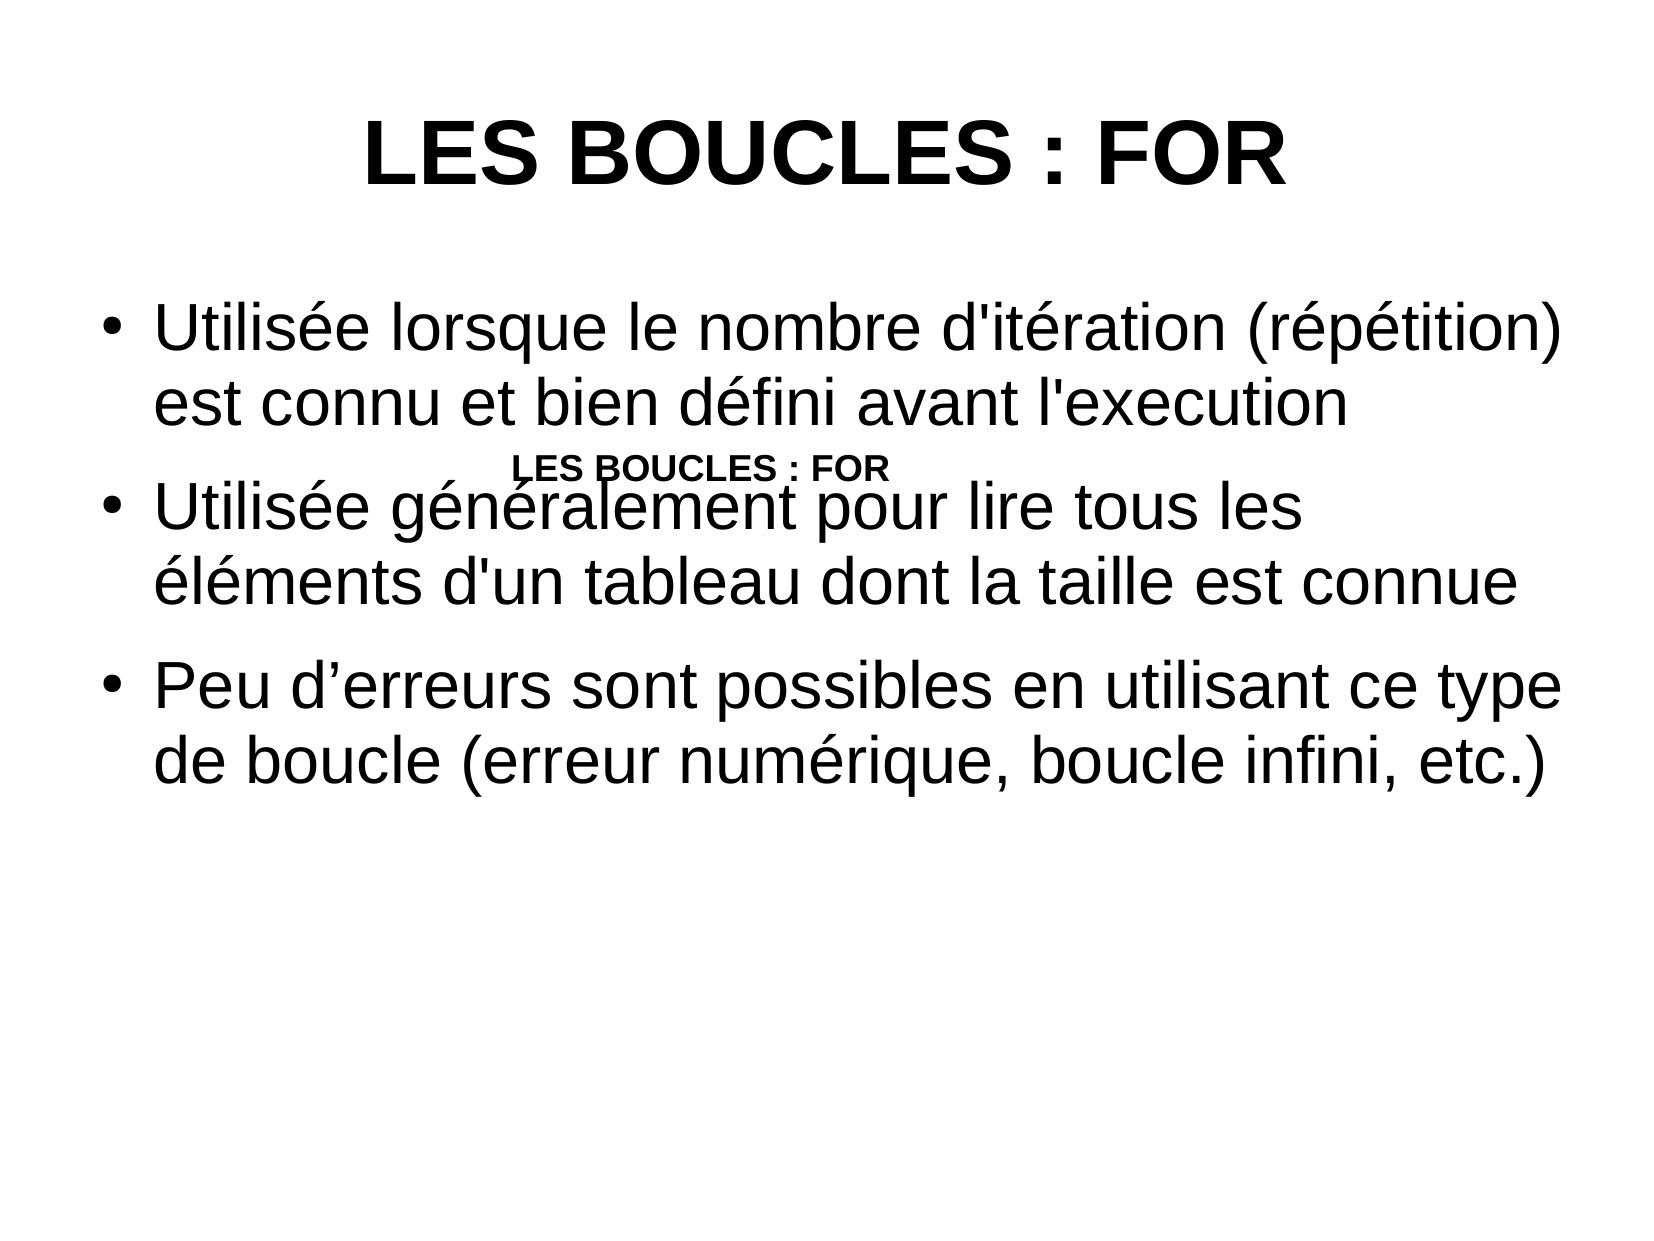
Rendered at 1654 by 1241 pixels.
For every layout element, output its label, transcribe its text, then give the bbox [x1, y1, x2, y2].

list Utilisée lorsque le nombre d'itération (répétition) est connu et bien défini avant l'execution Utilisée généralement pour lire tous les éléments d'un tableau dont la taille est connue Peu d’erreurs sont possibles en utilisant ce type de boucle (erreur numérique, boucle infini, etc.); condition; pas) { code à répéter... } [82, 290, 1571, 1109]
text_box LES BOUCLES : FOR [496, 440, 906, 498]
title LES BOUCLES : FOR [82, 49, 1571, 257]
